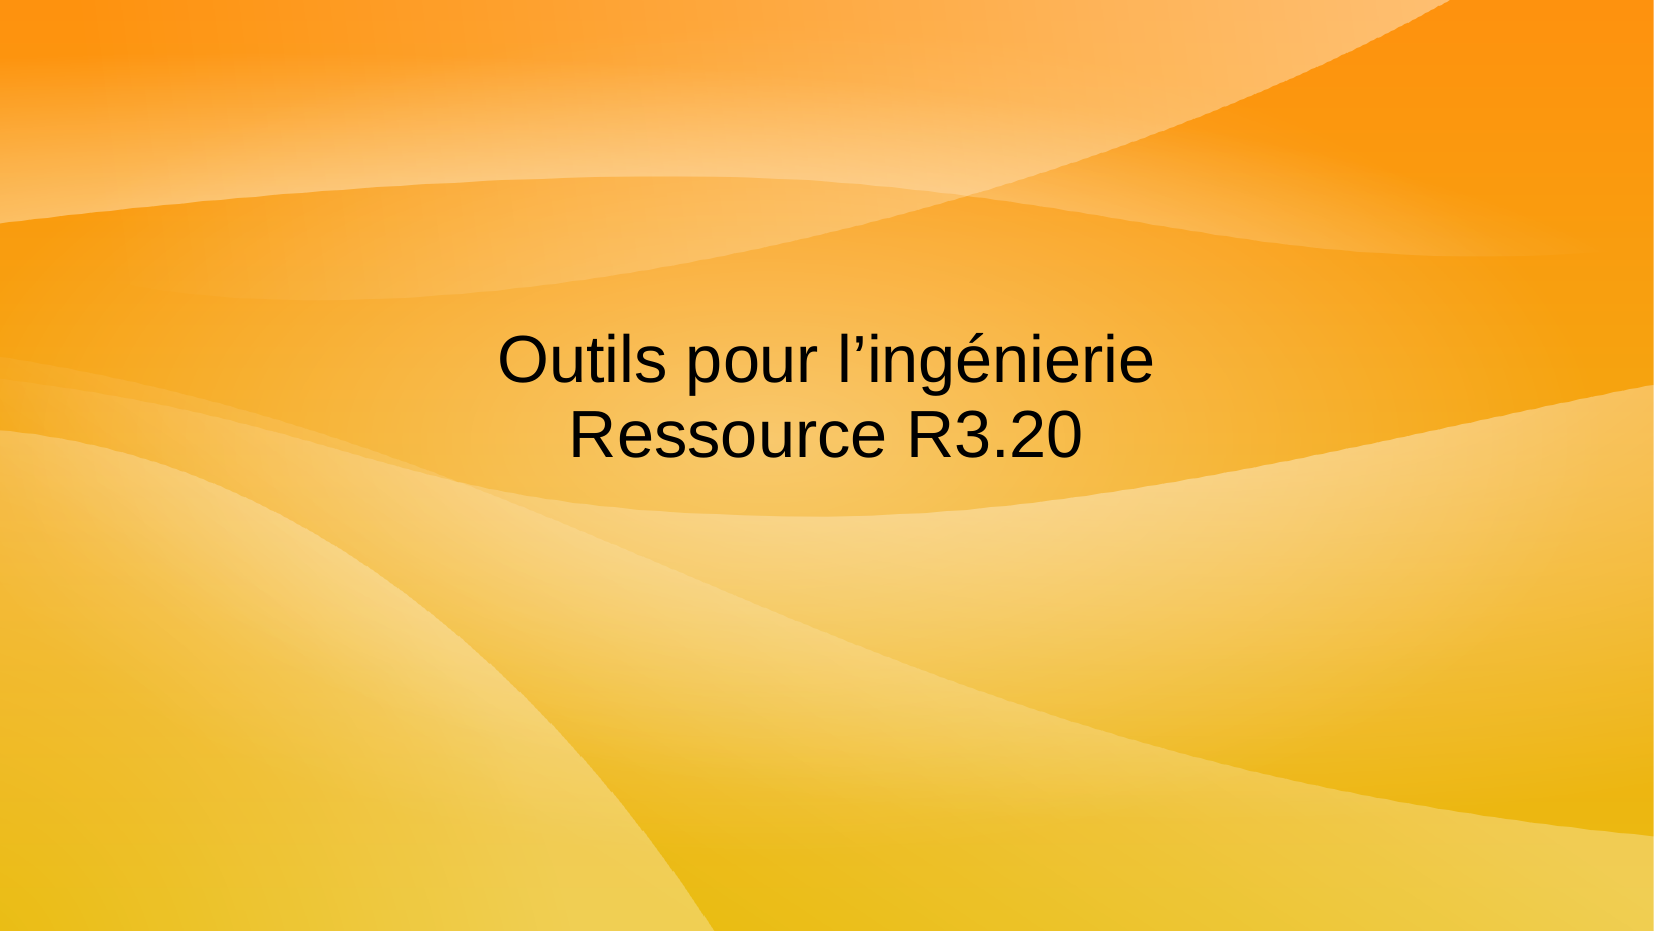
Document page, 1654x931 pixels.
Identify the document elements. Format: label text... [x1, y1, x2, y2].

picture [0, 0, 1654, 931]
subtitle Outils pour l’ingénierie Ressource R3.20 [82, 37, 1571, 757]
